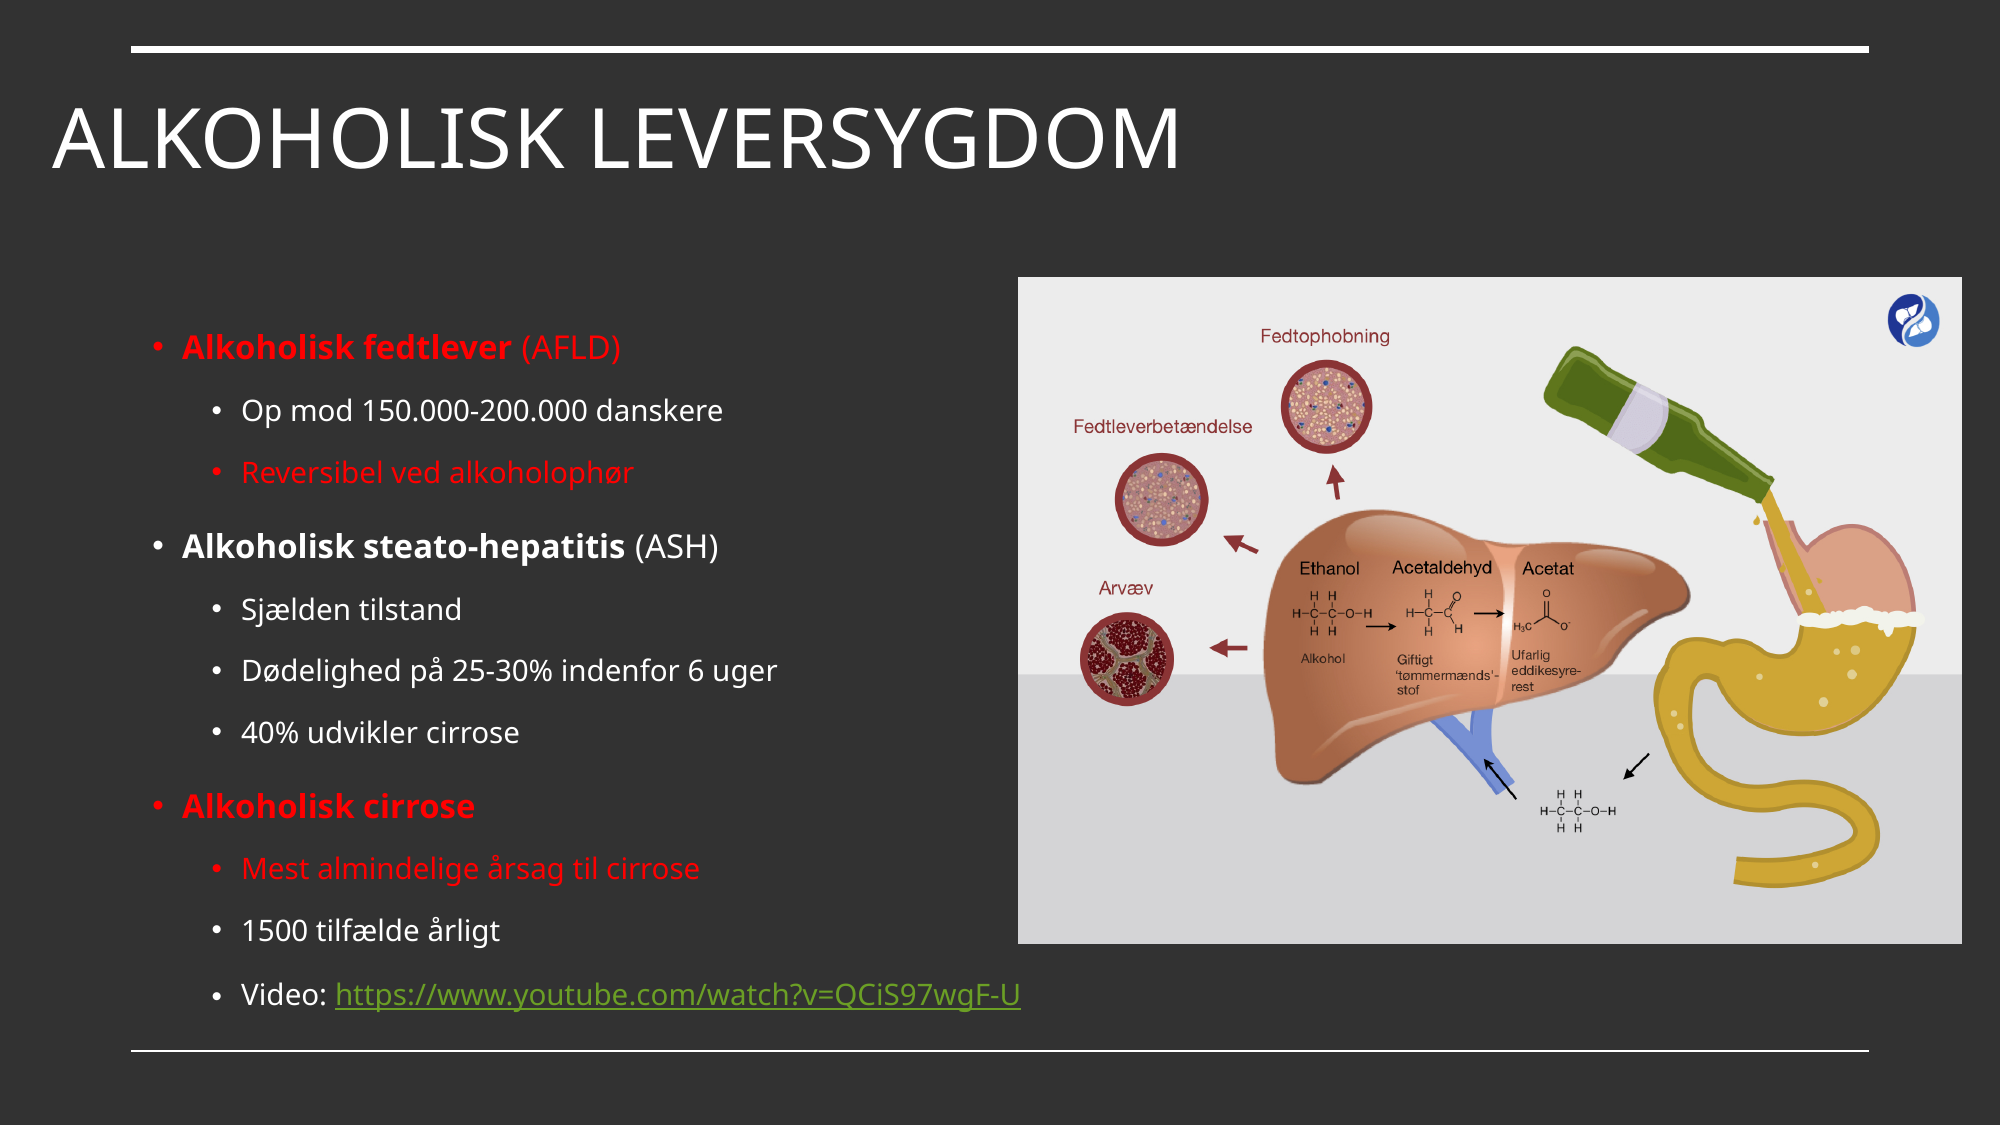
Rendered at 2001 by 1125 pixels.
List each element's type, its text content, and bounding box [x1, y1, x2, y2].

title Alkoholisk leversygdom [37, 77, 1792, 292]
picture [1018, 277, 1962, 944]
list Alkoholisk fedtlever (AFLD) Op mod 150.000-200.000 danskere Reversibel ved alkoholophør Alkoholisk steato-hepatitis (ASH) Sjælden tilstand Dødelighed på 25-30% indenfor 6 uger 40% udvikler cirrose Alkoholisk cirrose Mest almindelige årsag til cirrose 1500 tilfælde årligt Video: https://www.youtube.com/watch?v=QCiS97wgF-U [137, 299, 1042, 1066]
